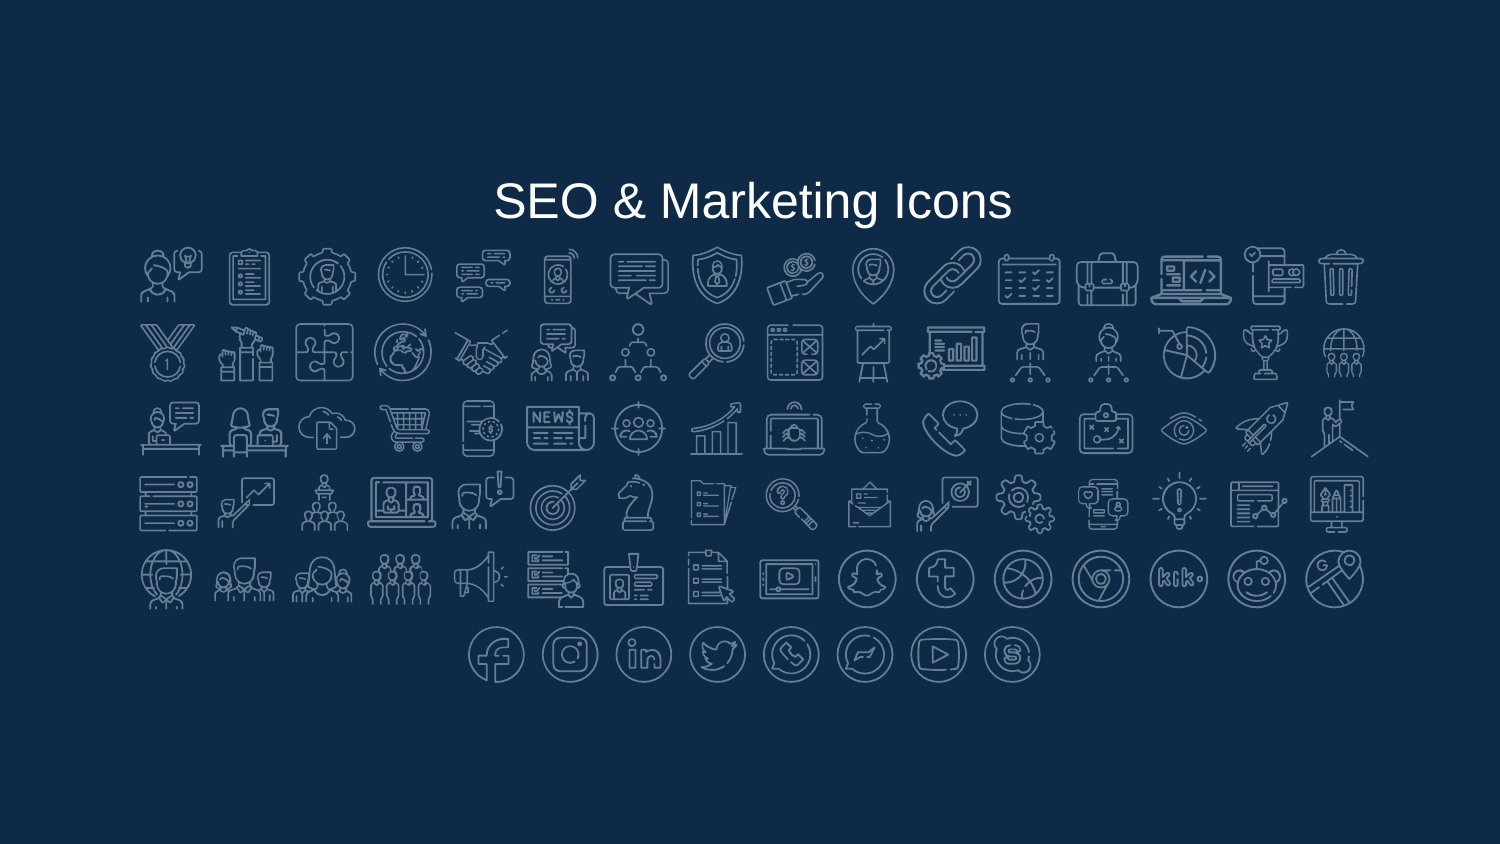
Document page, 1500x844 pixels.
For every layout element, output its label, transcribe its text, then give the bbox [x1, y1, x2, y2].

text_box [214, 557, 275, 602]
text_box [1317, 249, 1365, 305]
text_box [485, 278, 511, 292]
text_box [451, 483, 487, 530]
text_box [1271, 268, 1284, 277]
text_box [1088, 364, 1130, 383]
text_box [984, 626, 1041, 683]
text_box [169, 401, 200, 432]
text_box [529, 474, 587, 531]
text_box [950, 480, 972, 502]
text_box [186, 481, 194, 489]
text_box [617, 474, 655, 531]
text_box [381, 330, 425, 375]
text_box [1149, 549, 1209, 609]
text_box [186, 519, 194, 527]
text_box [177, 481, 185, 489]
text_box [298, 247, 357, 306]
text_box [453, 551, 501, 602]
text_box [628, 337, 648, 347]
text_box [1034, 432, 1045, 443]
text_box [301, 474, 349, 532]
text_box [915, 549, 975, 609]
text_box [763, 413, 826, 456]
text_box [1078, 403, 1134, 455]
text_box [468, 626, 525, 683]
text_box [530, 348, 553, 382]
text_box [942, 400, 979, 437]
text_box [1075, 252, 1139, 307]
text_box [454, 331, 508, 376]
text_box [217, 477, 275, 529]
text_box [691, 246, 743, 305]
text_box [1243, 246, 1305, 306]
text_box [993, 549, 1053, 609]
text_box [462, 400, 503, 457]
text_box [527, 550, 570, 566]
text_box [620, 347, 630, 357]
text_box [1305, 549, 1364, 609]
text_box [1009, 362, 1051, 383]
text_box [1329, 267, 1335, 297]
text_box [615, 626, 673, 683]
text_box [1158, 326, 1217, 380]
text_box [762, 626, 820, 683]
text_box [367, 476, 437, 528]
text_box [1235, 401, 1289, 456]
text_box [631, 323, 645, 336]
text_box [370, 554, 432, 605]
text_box [922, 412, 966, 457]
title SEO & Marketing Icons [175, 153, 1332, 233]
text_box [230, 326, 263, 382]
text_box [1158, 481, 1201, 530]
text_box [1287, 268, 1301, 277]
text_box [1230, 481, 1288, 528]
text_box [837, 549, 897, 609]
text_box [910, 626, 968, 683]
text_box [854, 403, 891, 454]
text_box [485, 476, 515, 508]
text_box [1165, 265, 1176, 272]
text_box [917, 326, 986, 380]
text_box [689, 626, 746, 683]
text_box [765, 478, 818, 531]
text_box [527, 567, 585, 608]
text_box [1347, 267, 1353, 297]
text_box [1242, 325, 1289, 381]
text_box [139, 476, 198, 532]
text_box [916, 476, 979, 533]
text_box [997, 253, 1061, 305]
text_box [1227, 549, 1287, 609]
text_box [140, 549, 193, 610]
text_box [140, 249, 176, 303]
text_box [1338, 267, 1344, 297]
text_box [692, 564, 700, 571]
text_box [298, 406, 356, 439]
text_box [692, 590, 700, 598]
text_box [836, 626, 894, 683]
text_box [690, 480, 738, 526]
text_box [766, 252, 825, 306]
text_box [609, 358, 668, 382]
text_box [611, 400, 667, 456]
text_box [1271, 278, 1301, 284]
text_box [786, 401, 803, 411]
text_box [1016, 323, 1045, 361]
text_box [496, 470, 503, 496]
text_box [1165, 273, 1181, 283]
text_box [995, 474, 1056, 535]
text_box [687, 549, 728, 575]
text_box [688, 323, 745, 380]
text_box [759, 559, 820, 600]
text_box [292, 556, 353, 603]
text_box [852, 247, 895, 305]
text_box [539, 323, 589, 382]
text_box [456, 263, 486, 283]
text_box [481, 249, 511, 266]
text_box [690, 402, 742, 433]
text_box [541, 626, 599, 683]
text_box [854, 322, 892, 383]
text_box [1311, 399, 1369, 458]
text_box [173, 246, 203, 281]
text_box [1000, 402, 1056, 455]
text_box [646, 347, 656, 357]
text_box [603, 552, 665, 606]
text_box [543, 248, 579, 305]
text_box [766, 324, 824, 381]
text_box [1309, 475, 1365, 533]
text_box [140, 407, 202, 456]
text_box [1160, 412, 1208, 445]
text_box [1323, 328, 1365, 378]
text_box [1236, 493, 1273, 502]
text_box [1078, 478, 1129, 530]
text_box [1095, 322, 1122, 363]
text_box [923, 246, 982, 305]
text_box [379, 404, 431, 452]
text_box [316, 421, 338, 450]
text_box [687, 567, 735, 605]
text_box [1105, 377, 1112, 383]
text_box [377, 246, 433, 303]
text_box [609, 253, 669, 306]
text_box [220, 407, 289, 458]
text_box [456, 286, 484, 303]
text_box [378, 339, 432, 382]
text_box [218, 348, 236, 382]
text_box [373, 323, 427, 366]
text_box [256, 344, 274, 382]
text_box [1071, 549, 1131, 609]
text_box [848, 481, 892, 528]
text_box [526, 405, 595, 452]
text_box [692, 577, 700, 584]
text_box [177, 519, 185, 527]
text_box [690, 421, 743, 455]
text_box [228, 248, 271, 306]
text_box [1101, 488, 1114, 493]
text_box [295, 323, 354, 382]
text_box [1150, 255, 1233, 306]
text_box [140, 324, 196, 383]
